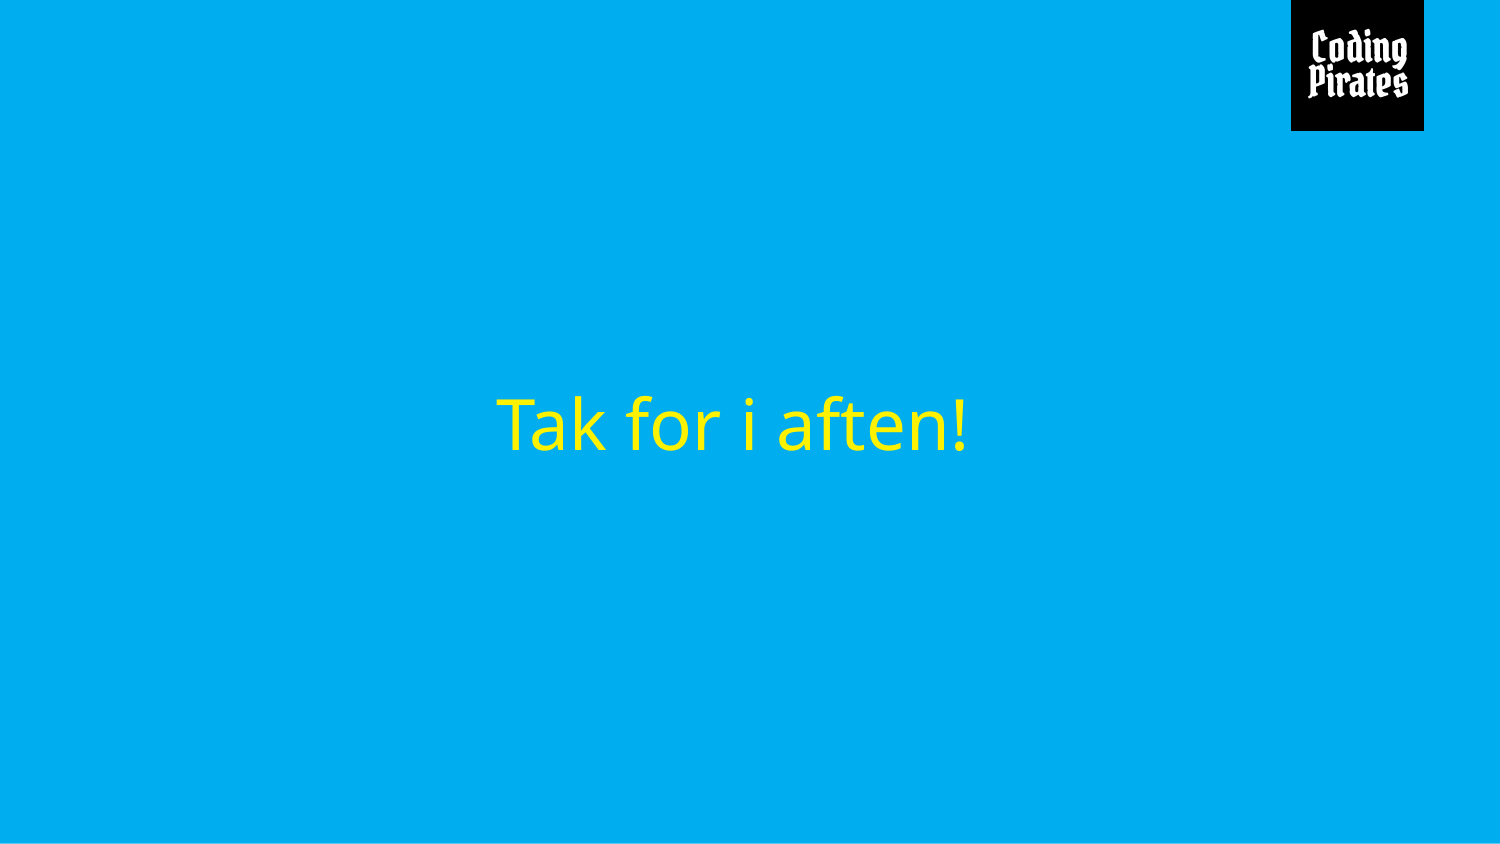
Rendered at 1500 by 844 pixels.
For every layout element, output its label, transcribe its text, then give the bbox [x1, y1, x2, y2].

picture [1292, 0, 1423, 130]
title Tak for i aften! [12, 352, 1472, 491]
